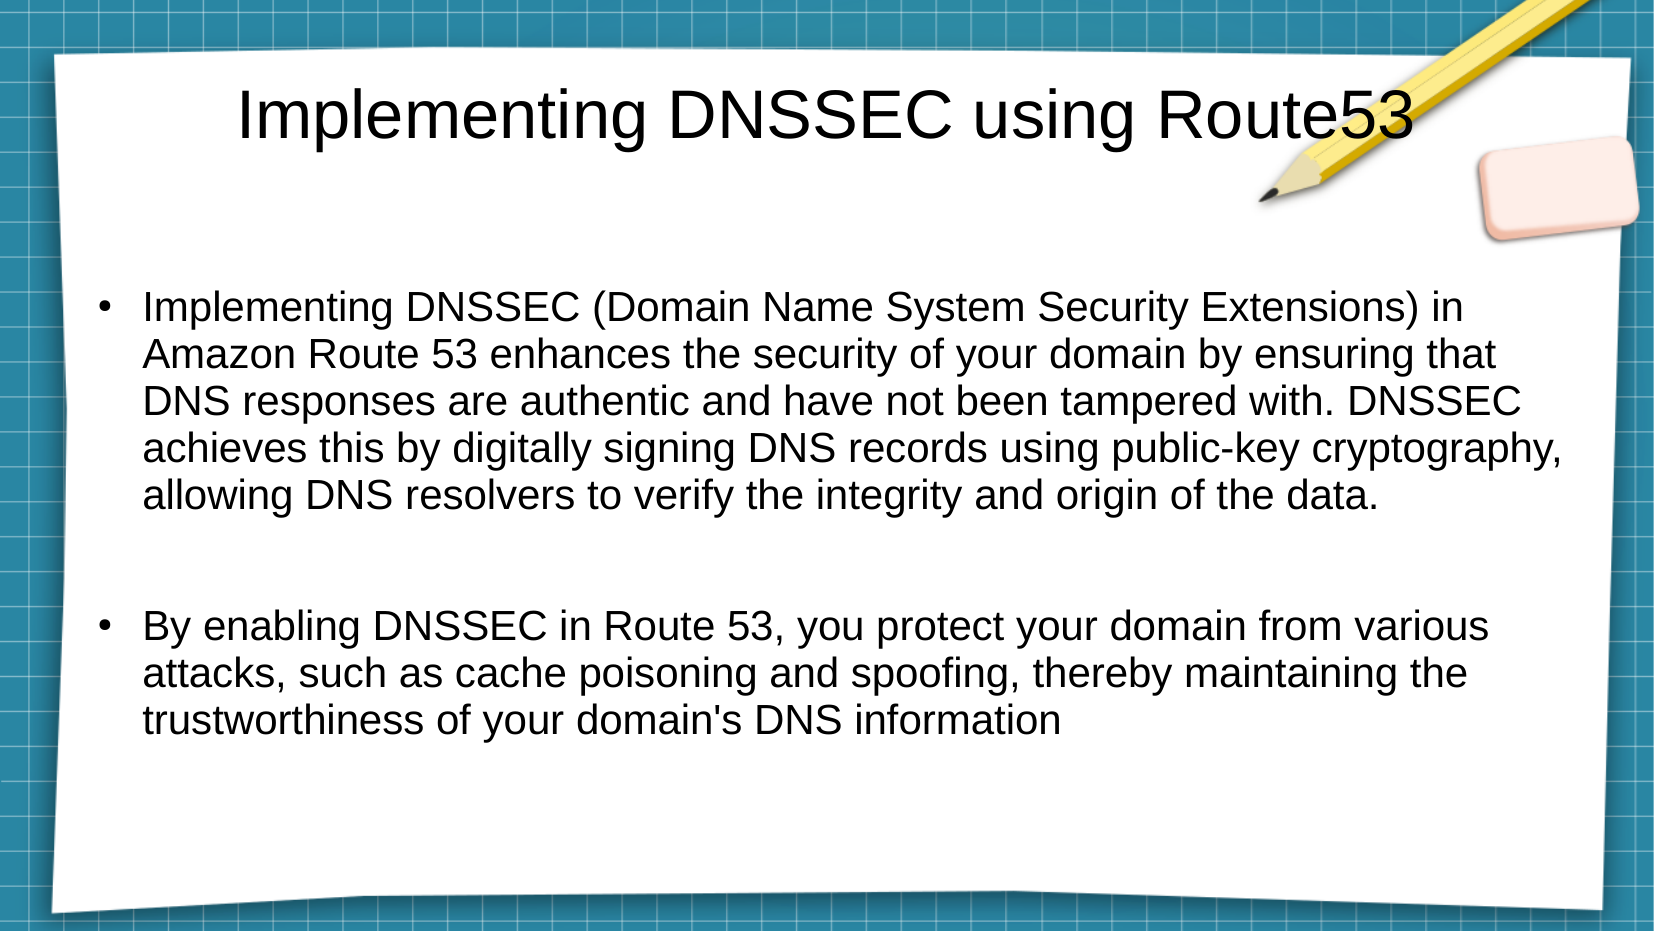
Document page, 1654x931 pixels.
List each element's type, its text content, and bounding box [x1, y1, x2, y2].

picture [0, 0, 1654, 931]
list Implementing DNSSEC (Domain Name System Security Extensions) in Amazon Route 53 enhances the security of your domain by ensuring that DNS responses are authentic and have not been tampered with. DNSSEC achieves this by digitally signing DNS records using public-key cryptography, allowing DNS resolvers to verify the integrity and origin of the data. By enabling DNSSEC in Route 53, you protect your domain from various attacks, such as cache poisoning and spoofing, thereby maintaining the trustworthiness of your domain's DNS information [82, 217, 1571, 758]
title Implementing DNSSEC using Route53 [82, 37, 1571, 193]
